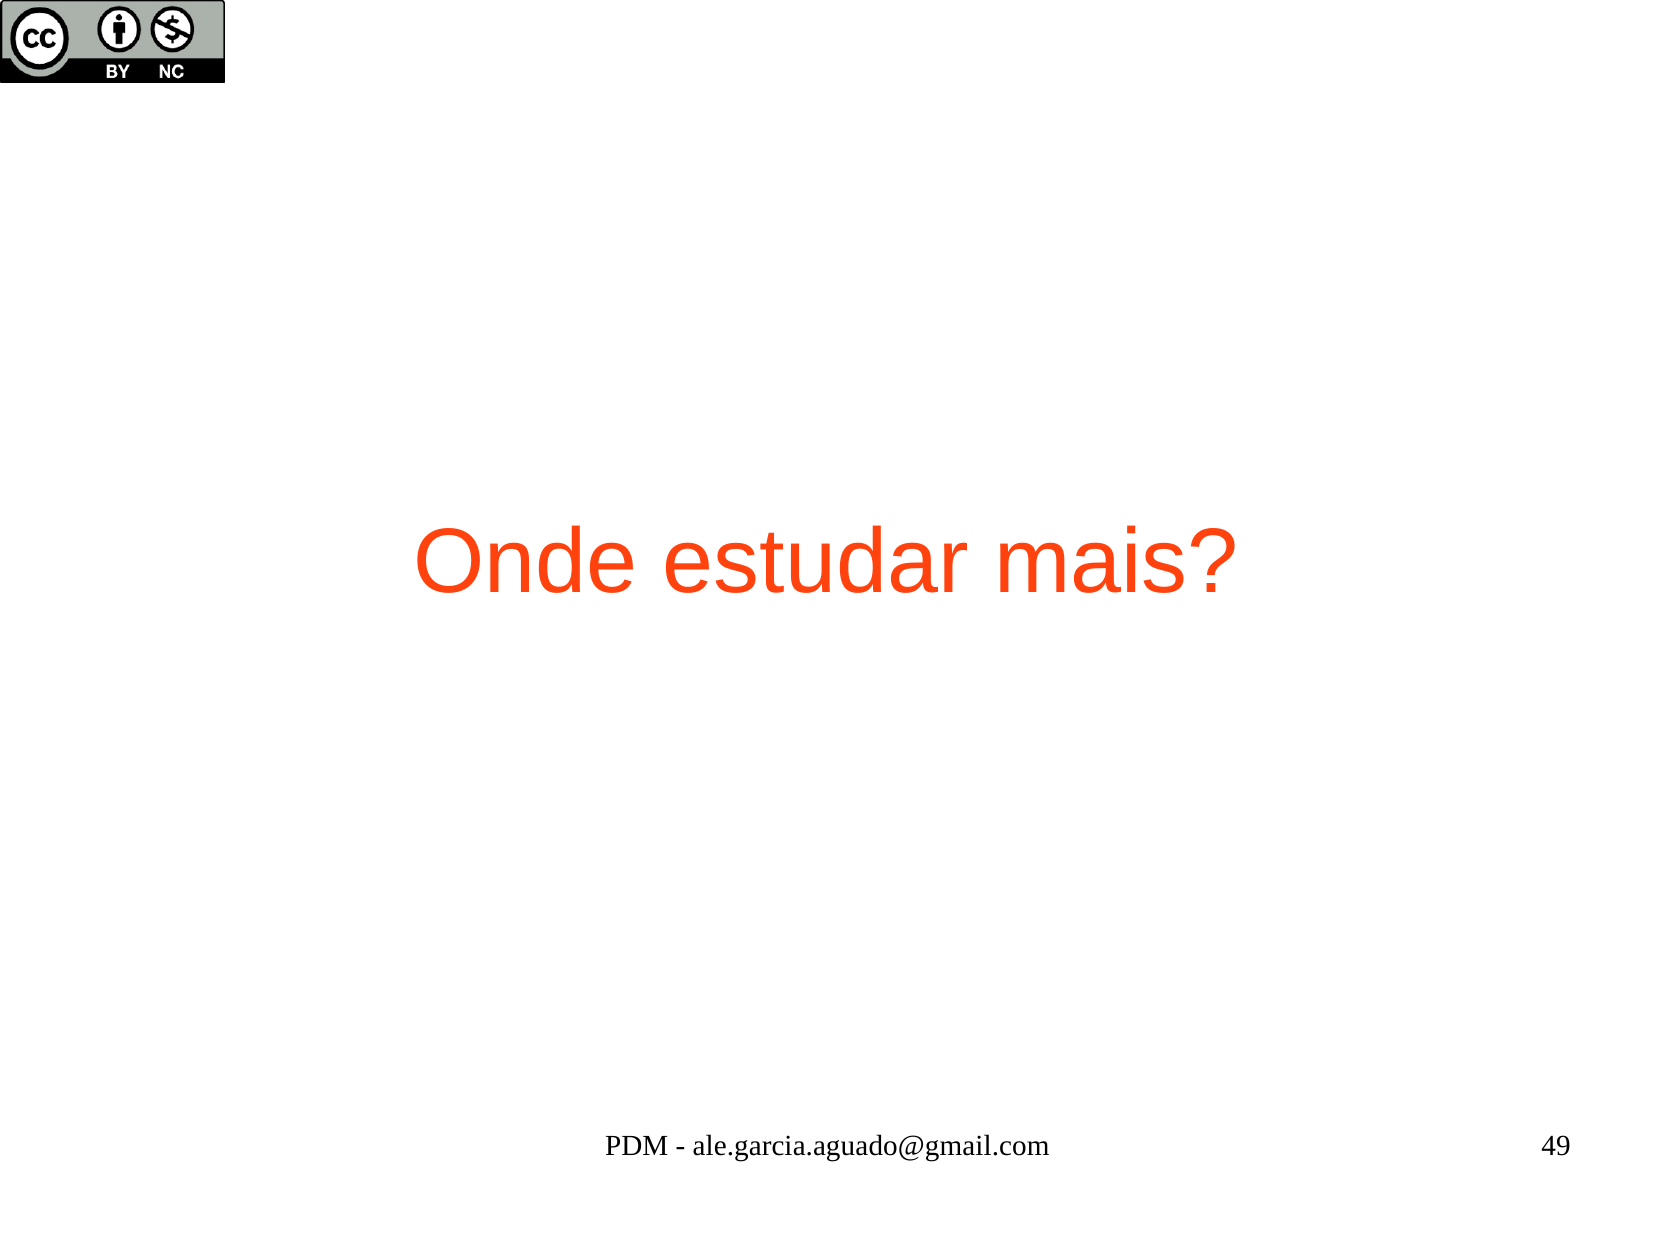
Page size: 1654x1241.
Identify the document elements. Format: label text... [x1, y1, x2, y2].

picture [0, 0, 225, 83]
title Onde estudar mais? [82, 460, 1571, 662]
